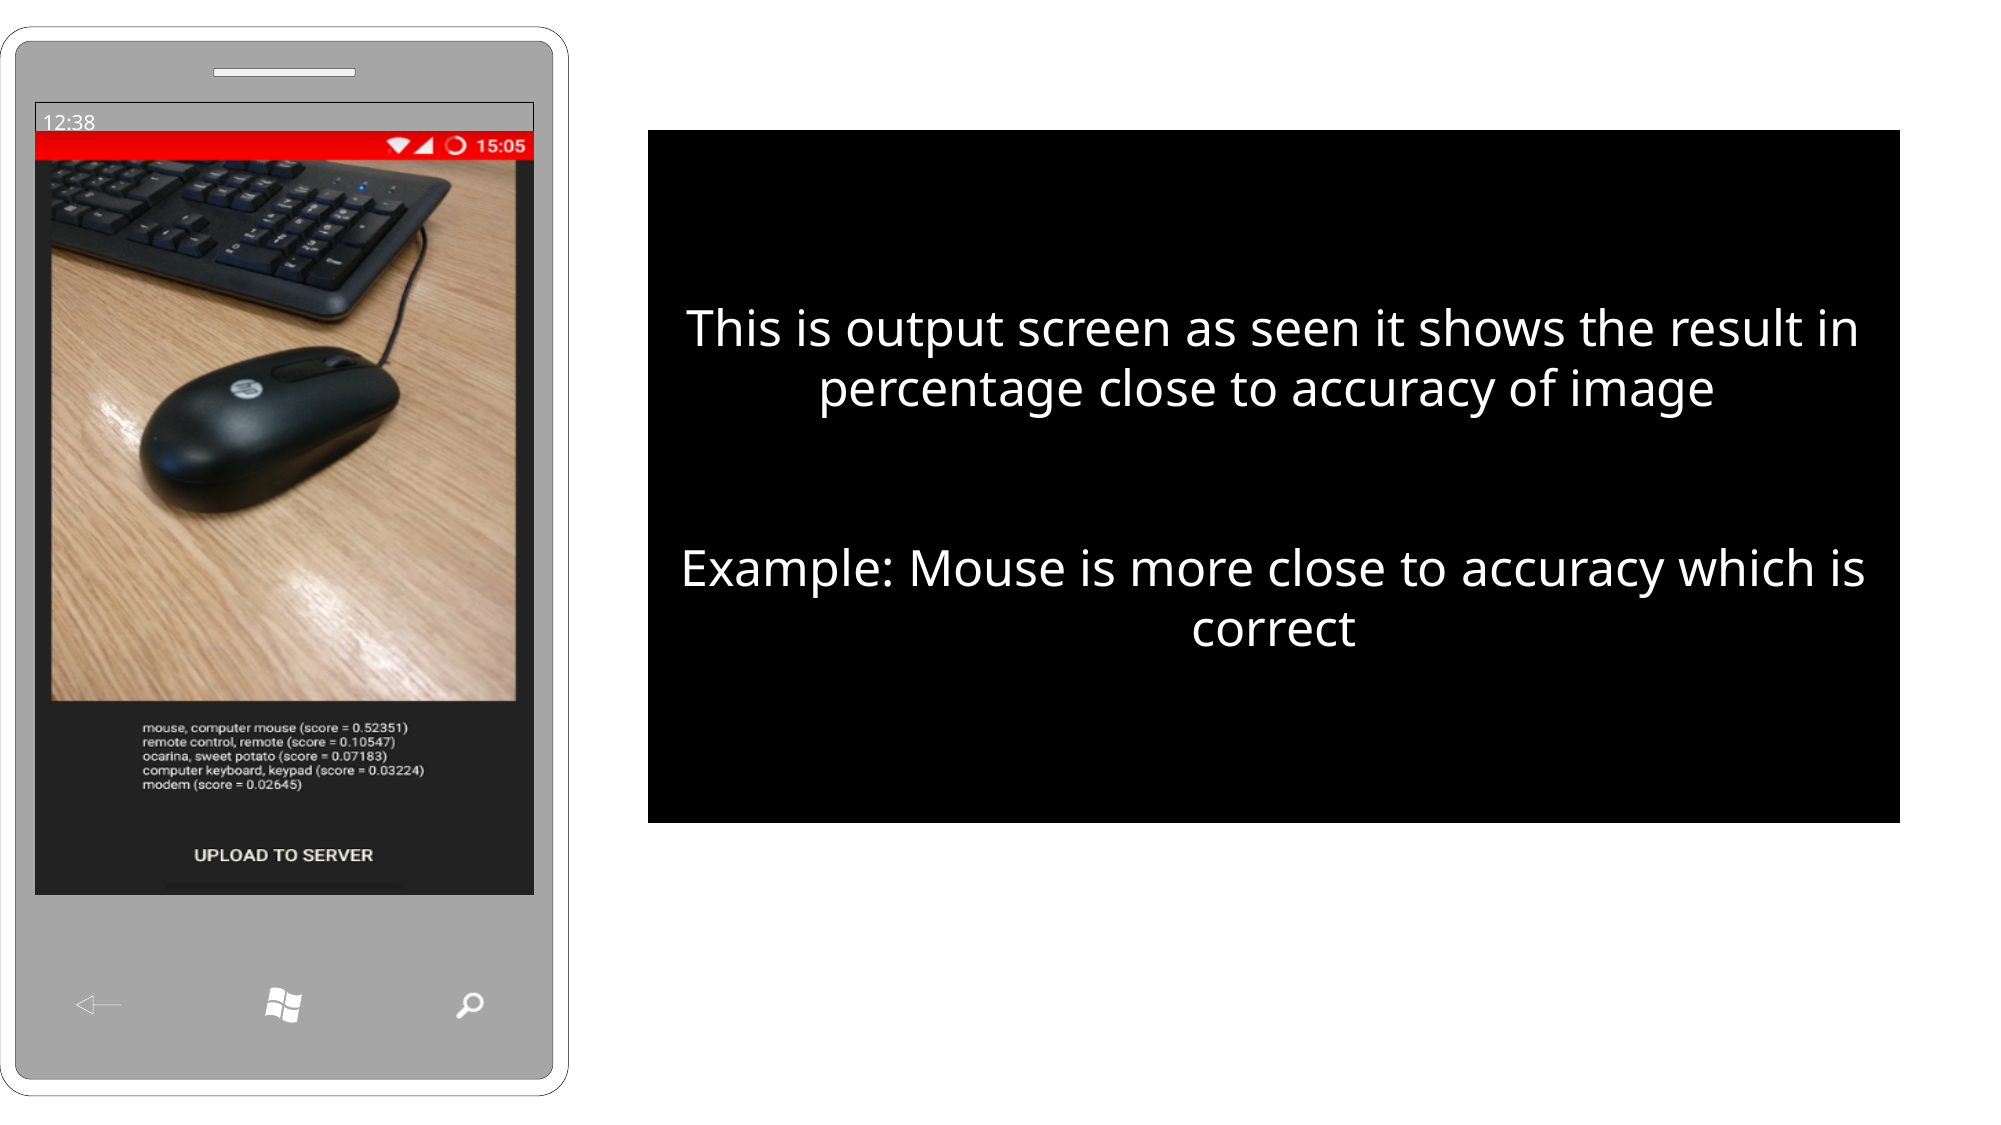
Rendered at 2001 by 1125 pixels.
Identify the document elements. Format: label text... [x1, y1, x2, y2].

picture [35, 131, 534, 895]
text_box [0, 26, 569, 1096]
text_box This is output screen as seen it shows the result in percentage close to accuracy of image Example: Mouse is more close to accuracy which is correct [649, 131, 1899, 822]
picture [439, 976, 500, 1034]
text_box 12:38 [35, 102, 534, 131]
